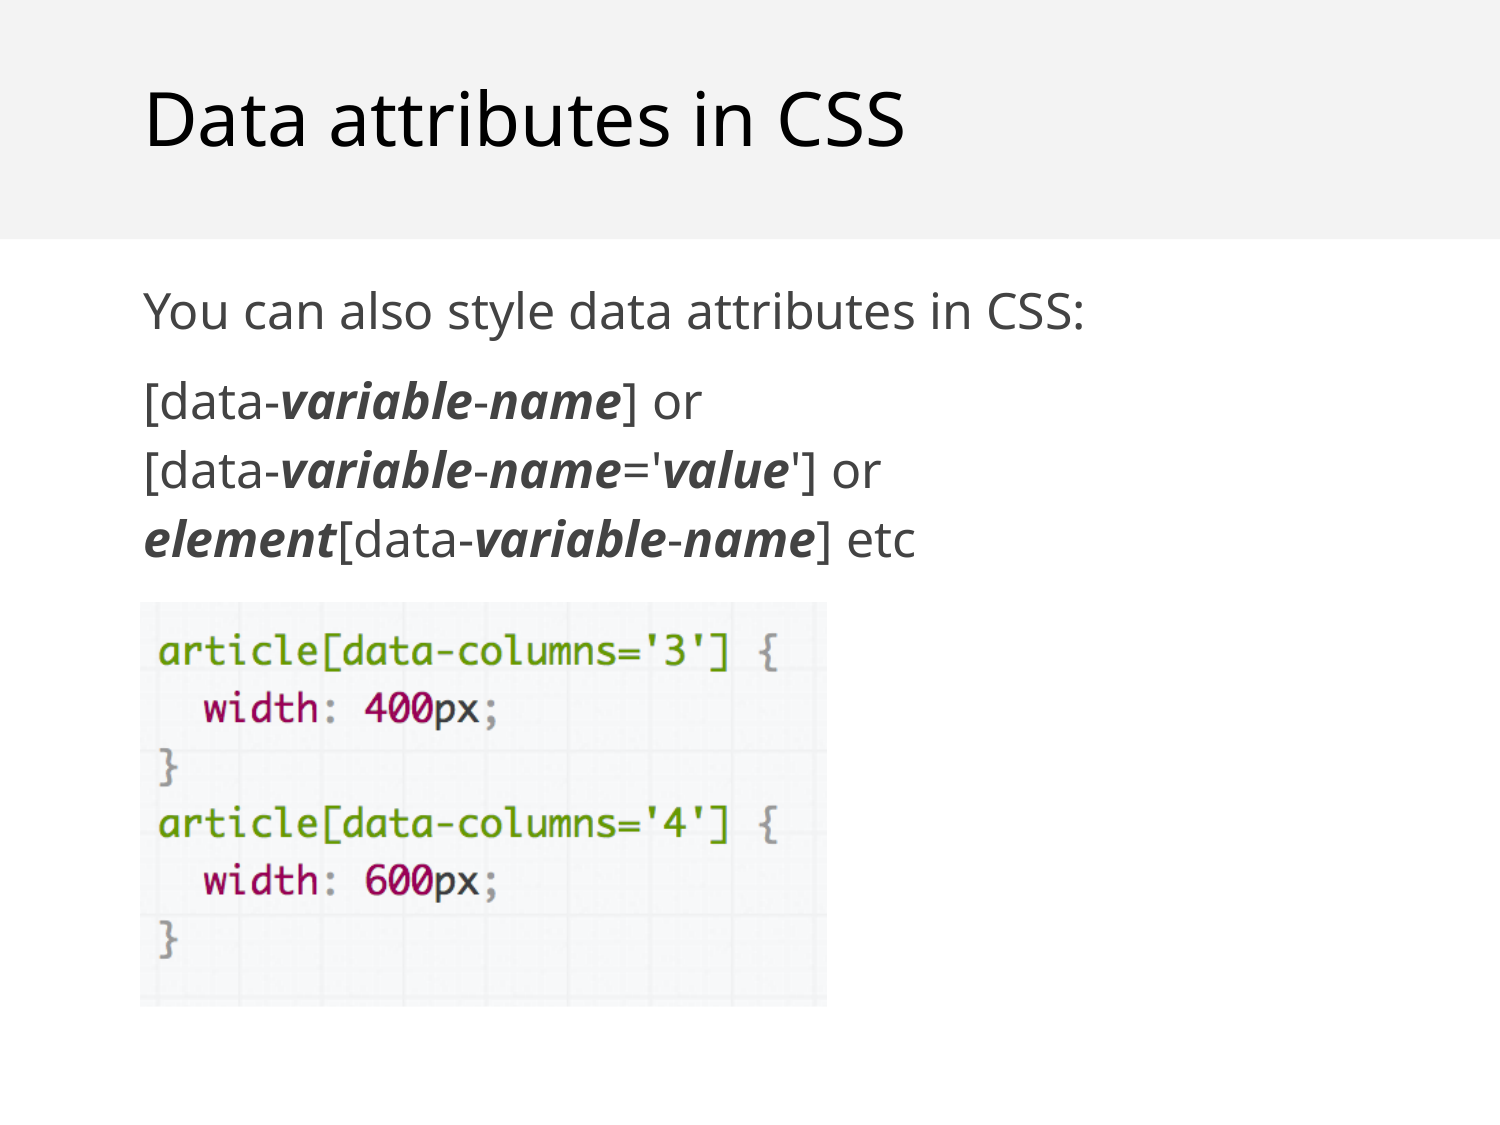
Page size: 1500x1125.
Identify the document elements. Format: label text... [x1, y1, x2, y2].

list You can also style data attributes in CSS: [data-variable-name] or [data-variable-name='value'] or element[data-variable-name] etc [128, 255, 1372, 456]
picture [140, 602, 827, 1015]
title Data attributes in CSS [128, 56, 1372, 183]
